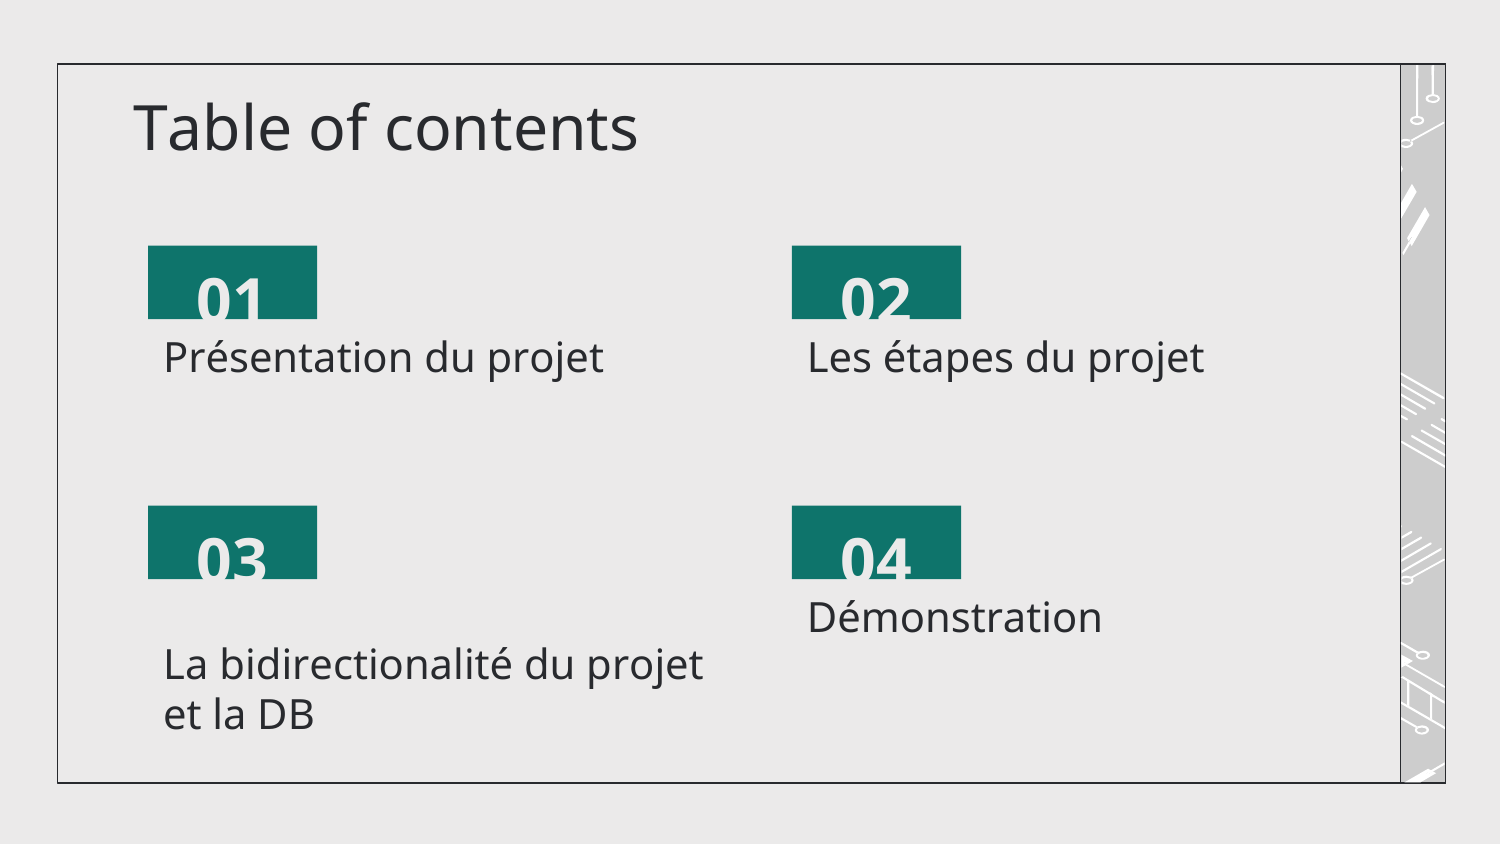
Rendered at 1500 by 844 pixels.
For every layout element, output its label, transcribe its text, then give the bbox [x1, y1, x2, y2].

title 01 [148, 245, 318, 316]
title 02 [791, 245, 962, 316]
title 03 [148, 505, 318, 580]
title Table of contents [118, 72, 1382, 167]
subtitle Les étapes du projet [791, 316, 1254, 390]
subtitle La bidirectionalité du projet et la DB [148, 622, 725, 696]
subtitle Démonstration [791, 576, 1254, 650]
subtitle Présentation du projet [148, 316, 633, 390]
title 04 [791, 505, 962, 576]
